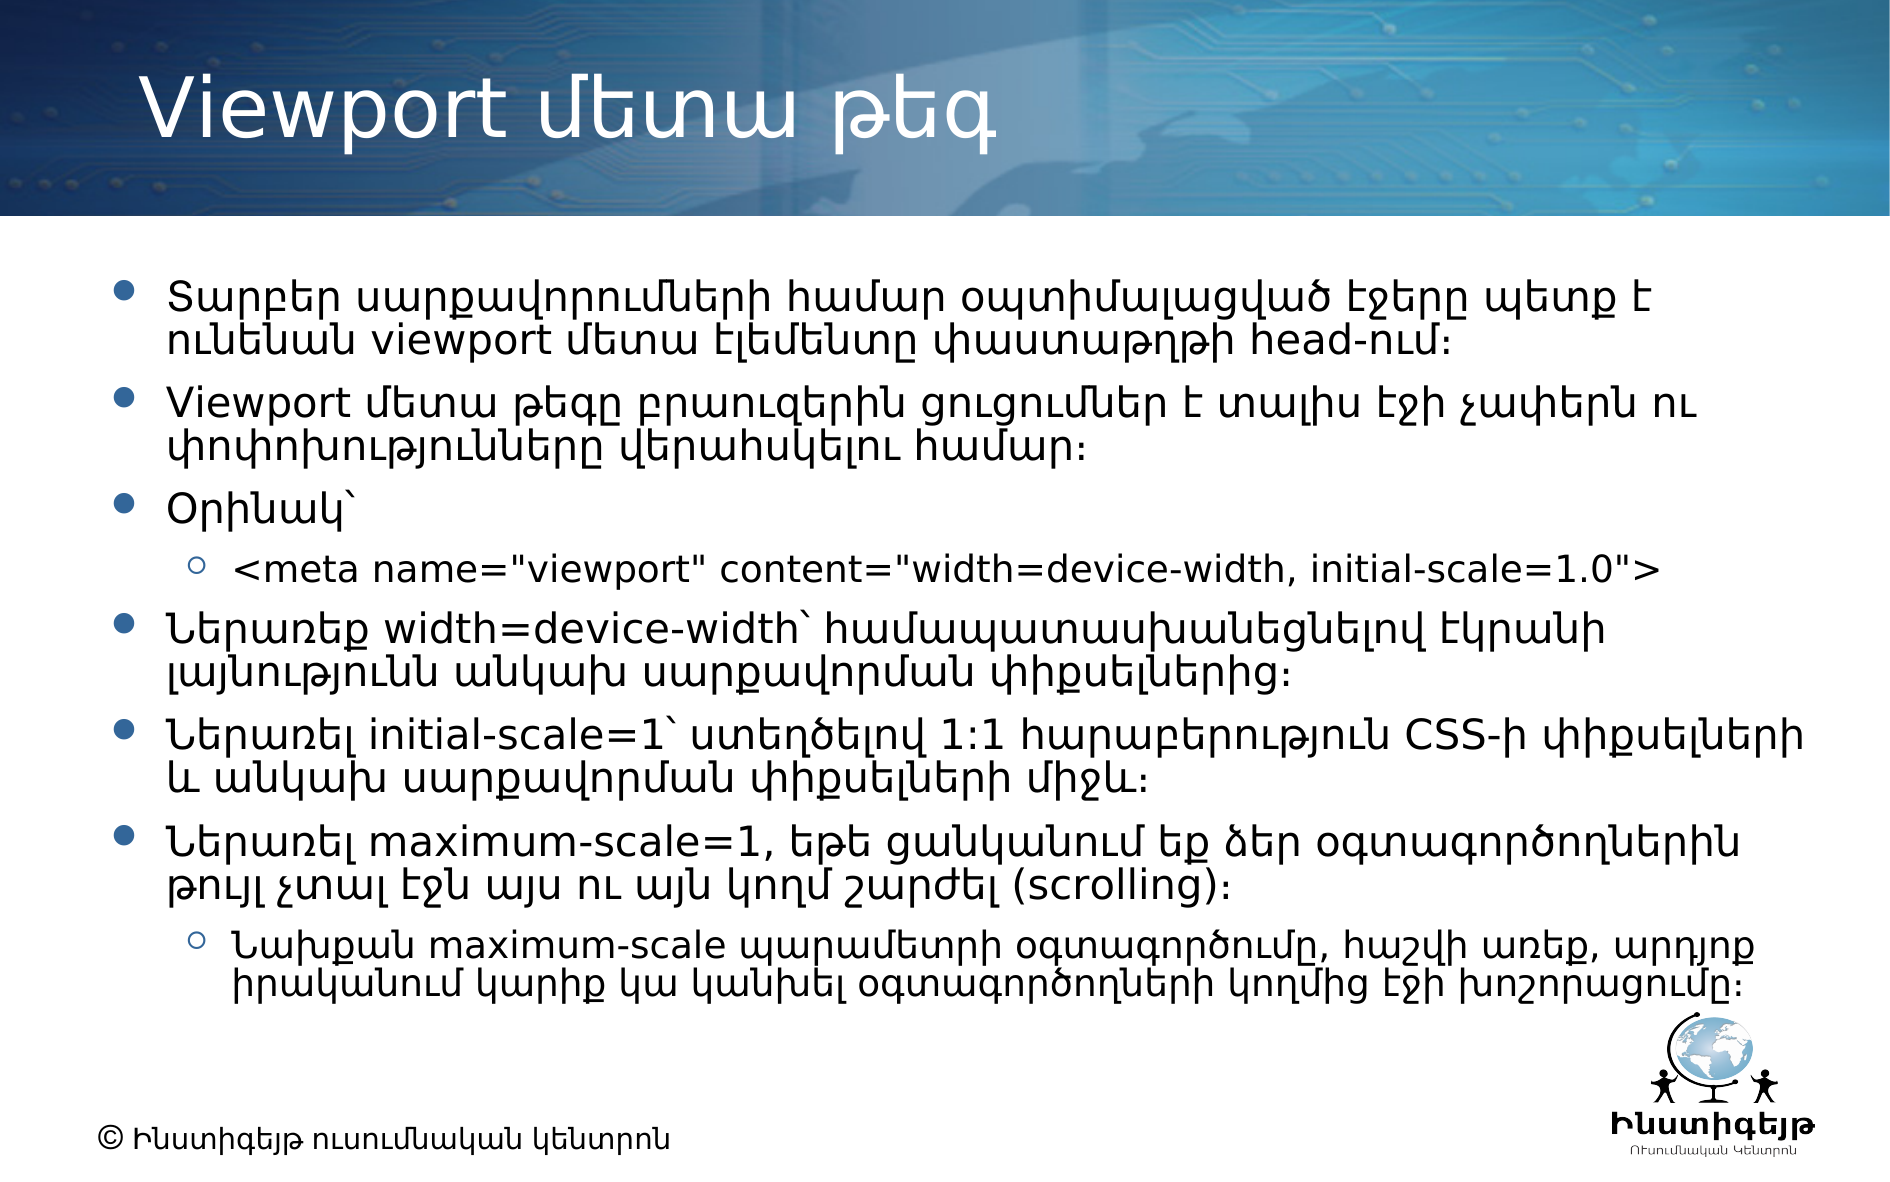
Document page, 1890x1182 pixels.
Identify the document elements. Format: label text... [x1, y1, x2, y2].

text_box Viewport մետա թեգ [138, 82, 1801, 96]
list Տարբեր սարքավորումների համար օպտիմալացված էջերը պետք է ունենան viewport մետա էլեմենտը փաստաթղթի head-ում։ Viewport մետա թեգը բրաուզերին ցուցումներ է տալիս էջի չափերն ու փոփոխությունները վերահսկելու համար։ Օրինակ՝ <meta name="viewport" content="width=device-width, initial-scale=1.0"> Ներառեք width=device-width՝ համապատասխանեցնելով էկրանի լայնությունն անկախ սարքավորման փիքսելներից։ Ներառել initial-scale=1՝ ստեղծելով 1:1 հարաբերություն CSS-ի փիքսելների և անկախ սարքավորման փիքսելների միջև։ Ներառել maximum-scale=1, եթե ցանկանում եք ձեր օգտագործողներին թույլ չտալ էջն այս ու այն կողմ շարժել (scrolling)։ Նախքան maximum-scale պարամետրի օգտագործումը, հաշվի առեք, արդյոք իրականում կարիք կա կանխել օգտագործողների կողմից էջի խոշորացումը։ [110, 276, 1838, 300]
picture [0, 0, 1890, 216]
picture [1612, 1012, 1815, 1157]
